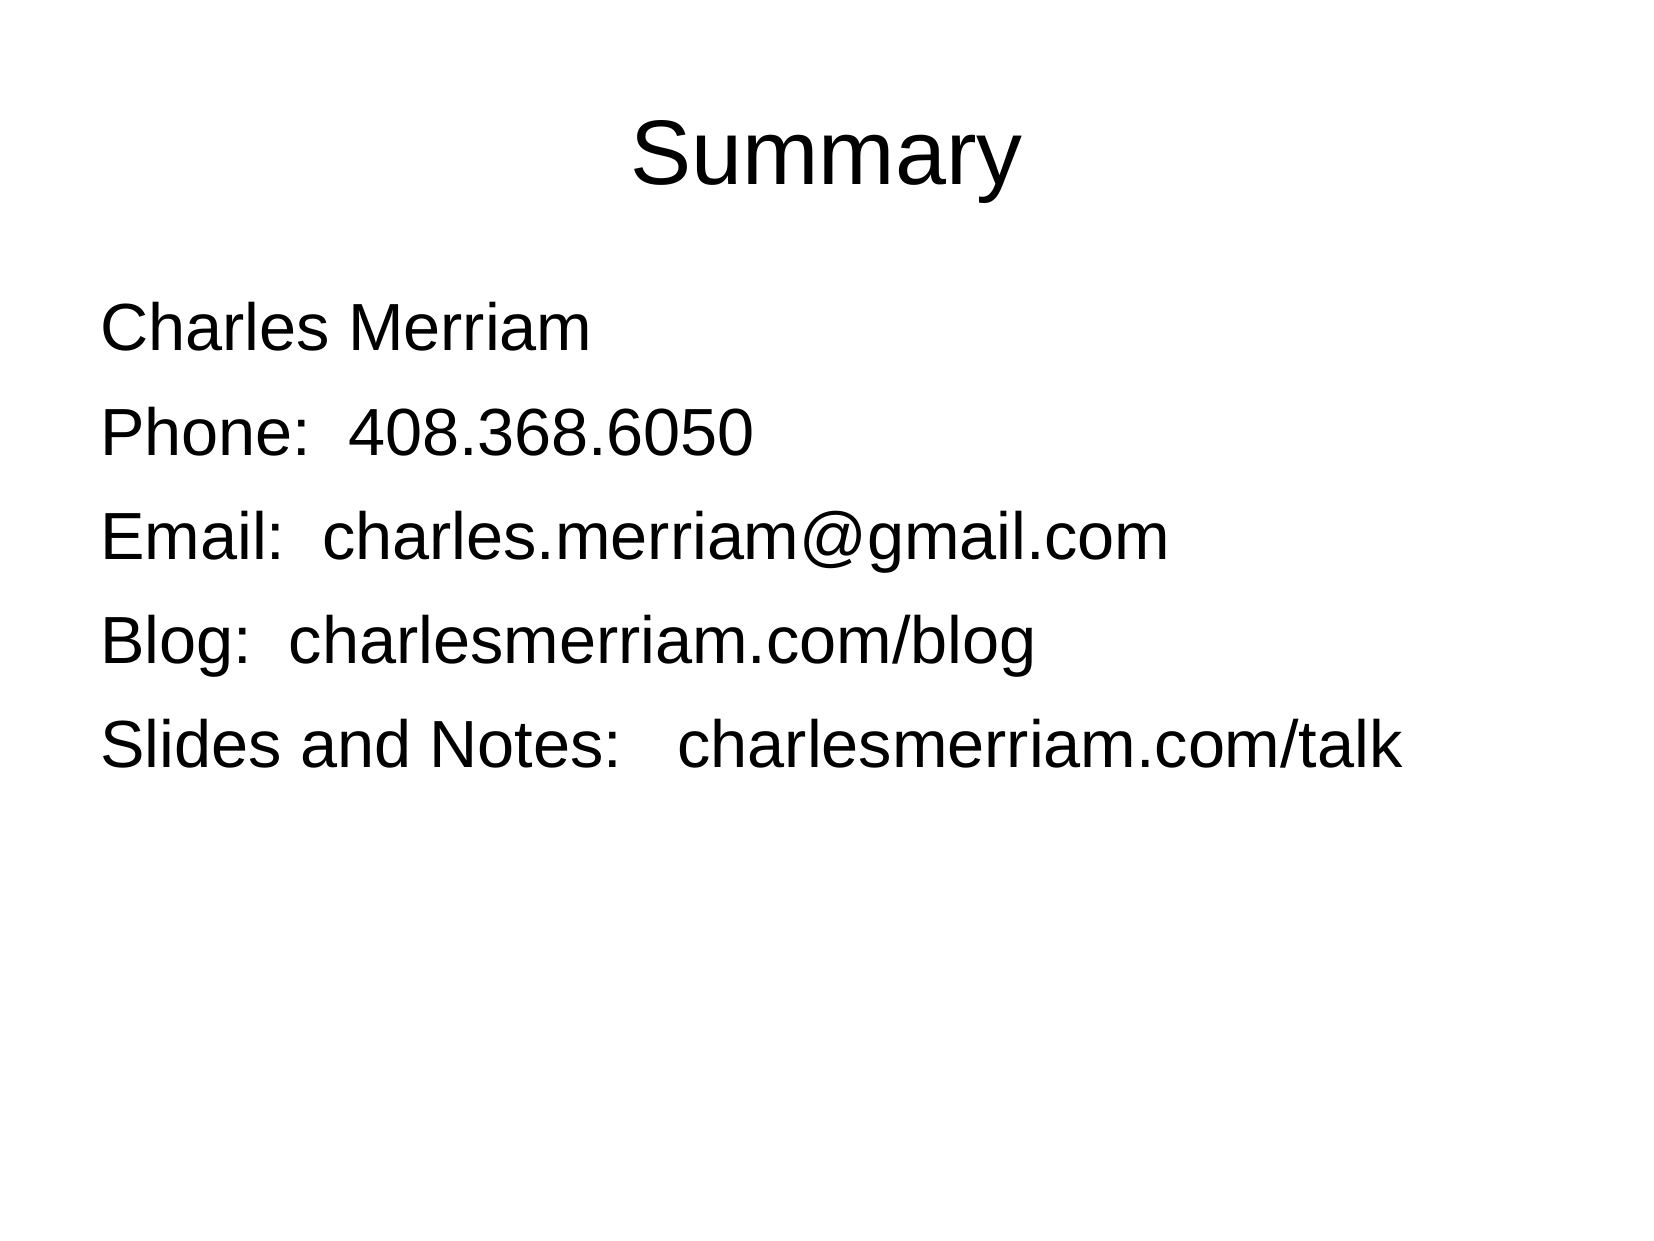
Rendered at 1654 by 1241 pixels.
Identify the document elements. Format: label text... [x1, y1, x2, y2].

title Summary [82, 56, 1571, 250]
list Charles Merriam Phone: 408.368.6050 Email: charles.merriam@gmail.com Blog: charlesmerriam.com/blog Slides and Notes: charlesmerriam.com/talk [82, 290, 1571, 1094]
